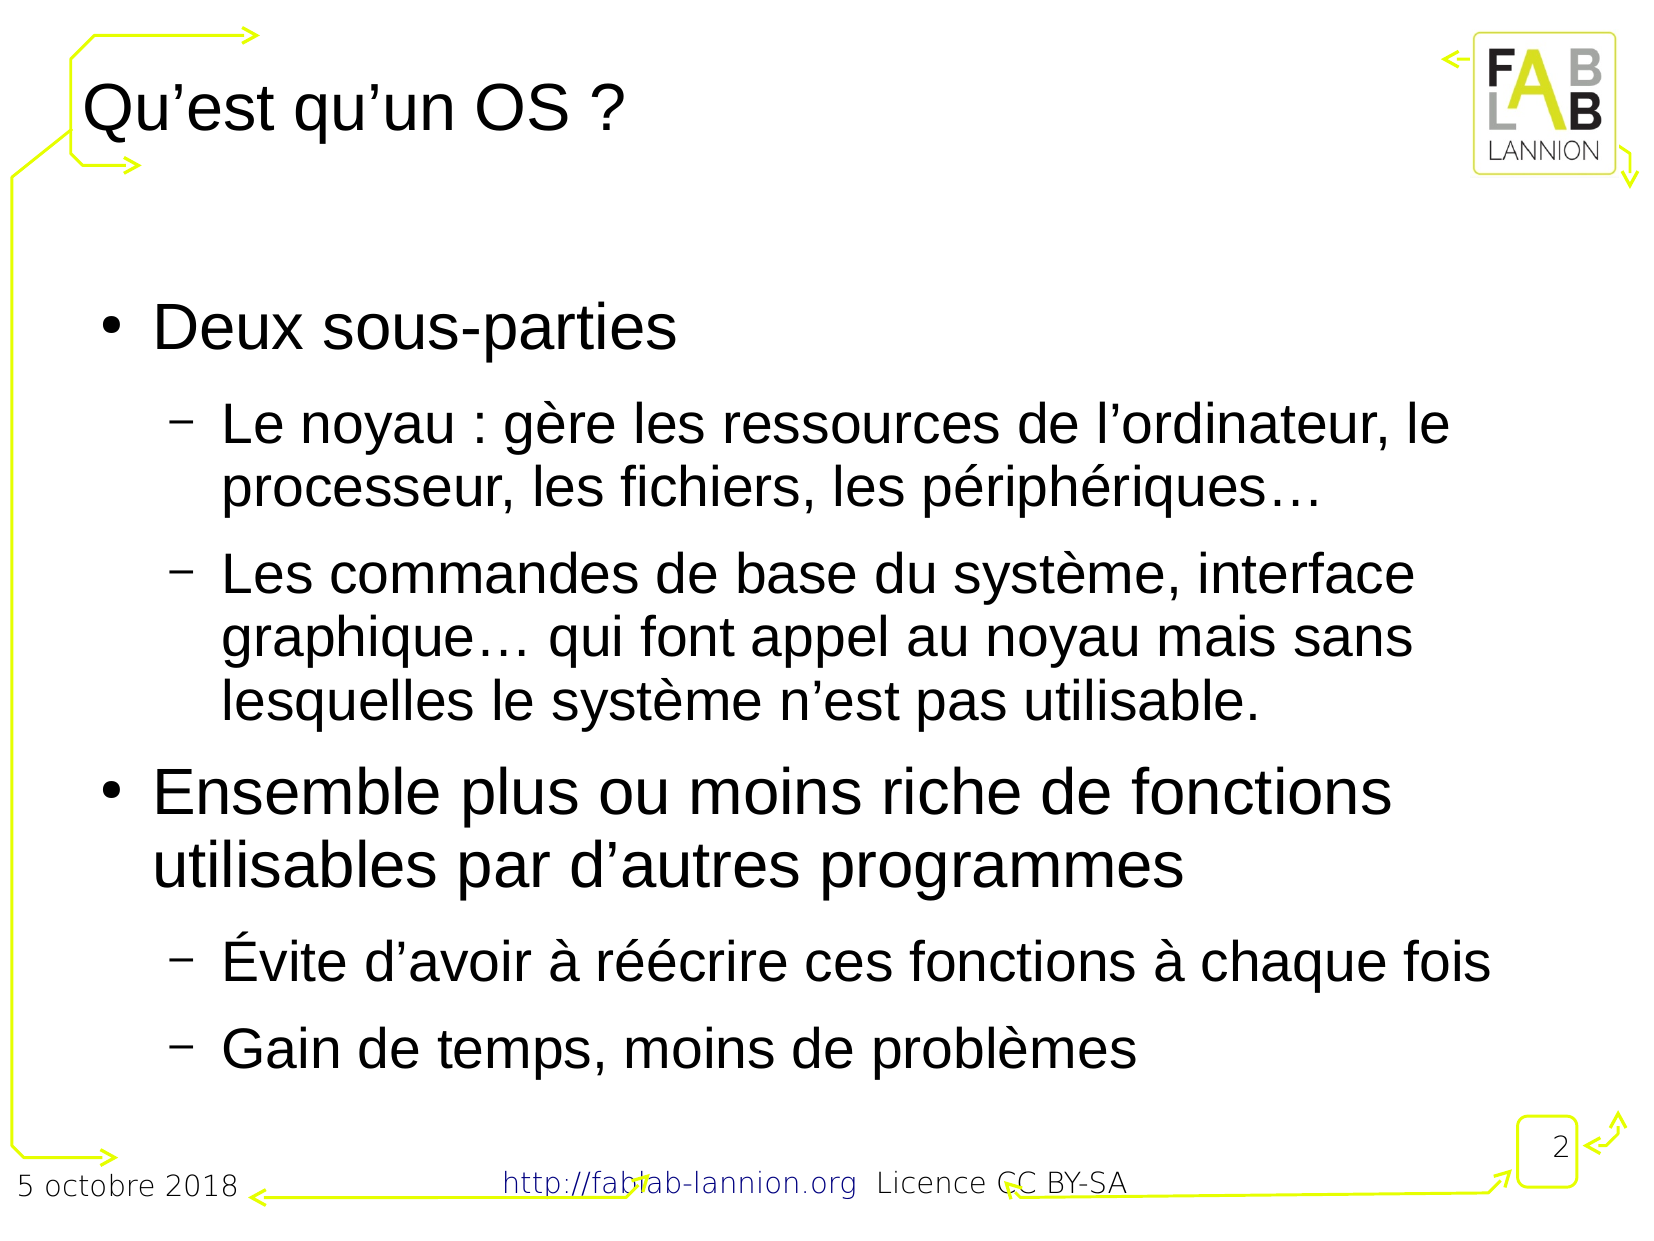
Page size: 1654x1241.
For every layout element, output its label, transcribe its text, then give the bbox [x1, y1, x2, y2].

list Deux sous-parties Le noyau : gère les ressources de l’ordinateur, le processeur, les fichiers, les périphériques… Les commandes de base du système, interface graphique… qui font appel au noyau mais sans lesquelles le système n’est pas utilisable. Ensemble plus ou moins riche de fonctions utilisables par d’autres programmes Évite d’avoir à réécrire ces fonctions à chaque fois Gain de temps, moins de problèmes [82, 290, 1571, 1087]
title Qu’est qu’un OS ? [82, 49, 1441, 166]
picture [1470, 29, 1619, 178]
